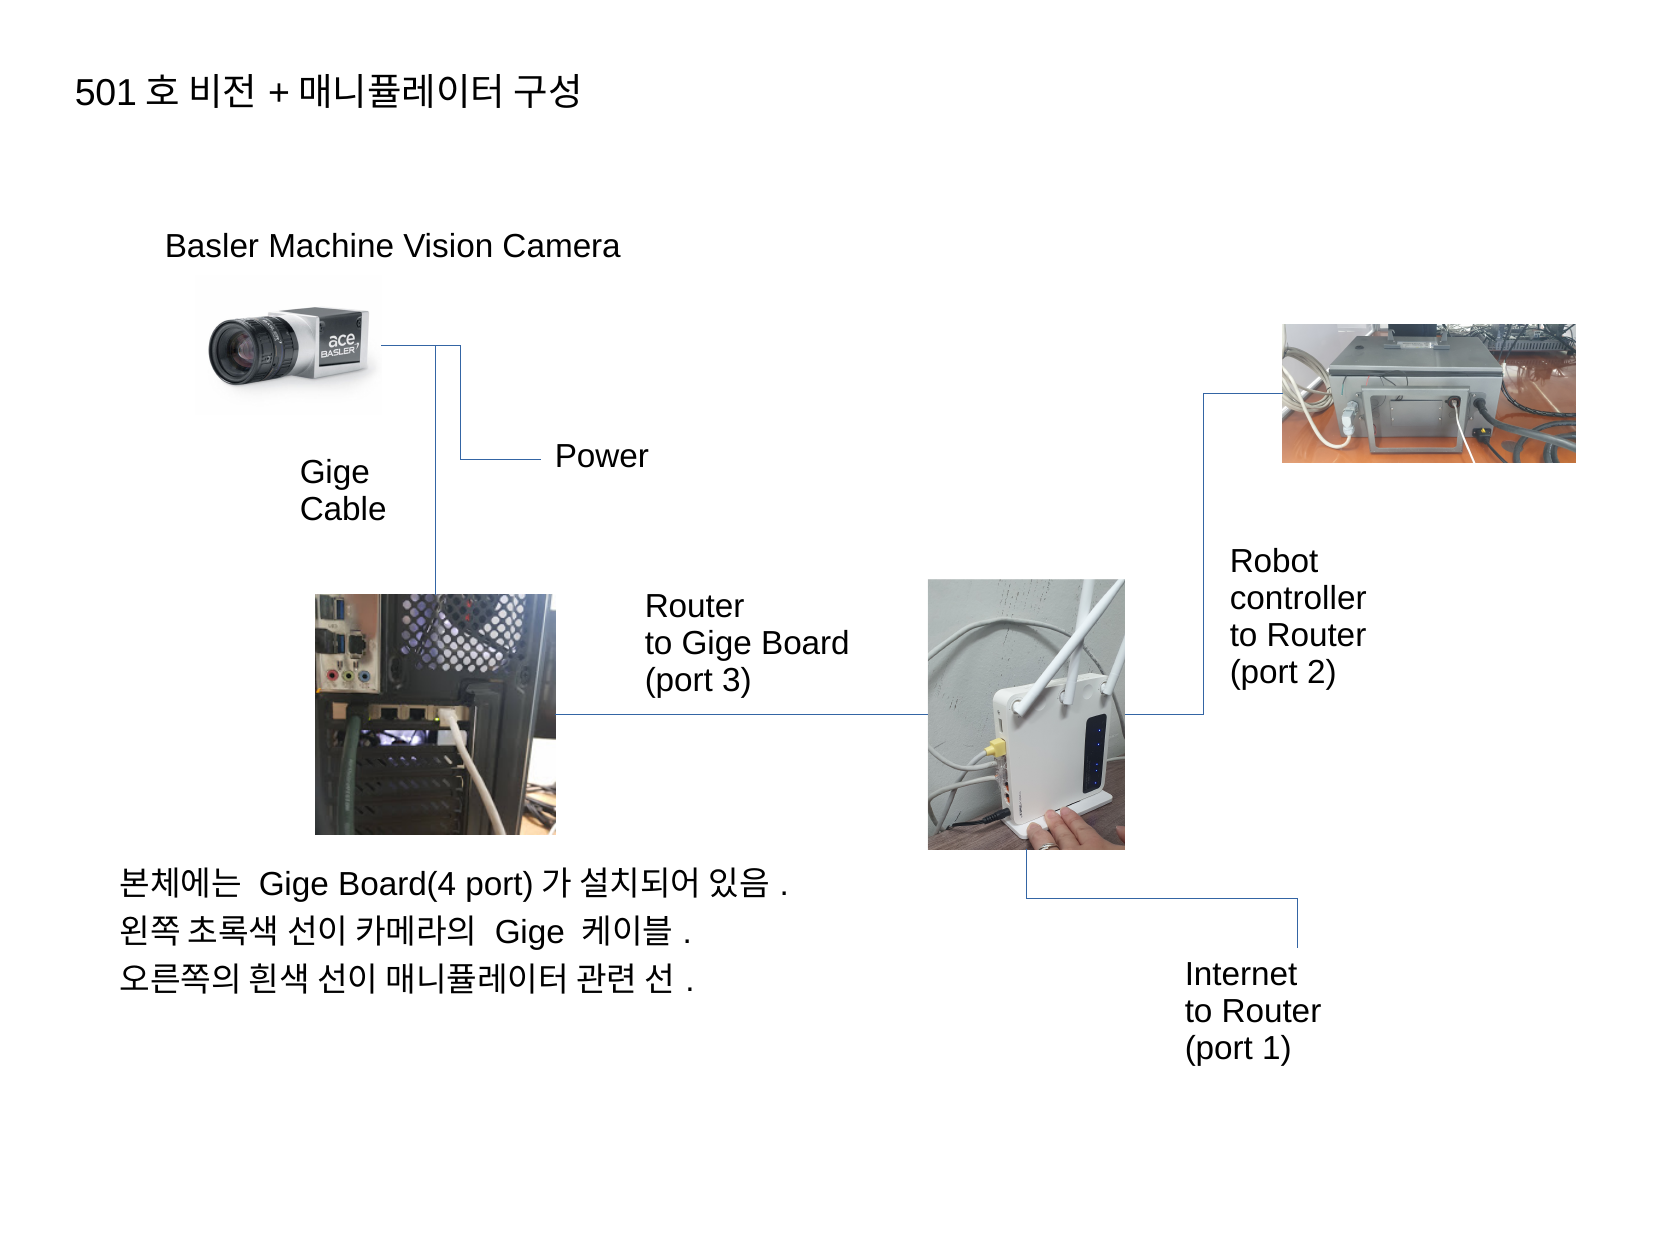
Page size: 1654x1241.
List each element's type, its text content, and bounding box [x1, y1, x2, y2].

picture [927, 579, 1126, 850]
text_box Basler Machine Vision Camera [150, 219, 706, 280]
text_box Robot controller to Router (port 2) [1215, 534, 1471, 698]
picture [315, 594, 556, 835]
text_box Router to Gige Board (port 3) [630, 579, 886, 706]
picture [1282, 324, 1576, 463]
text_box Power [540, 429, 676, 490]
text_box 501호 비전+매니퓰레이터 구성 [60, 54, 601, 125]
text_box Internet to Router (port 1) [1170, 947, 1426, 1074]
text_box 본체에는 Gige Board(4 port)가 설치되어 있음. 왼쪽 초록색 선이 카메라의 Gige 케이블. 오른쪽의 흰색 선이 매니퓰레이터 관련 선. [105, 849, 826, 1051]
text_box Gige Cable [285, 445, 421, 535]
picture [195, 280, 382, 415]
